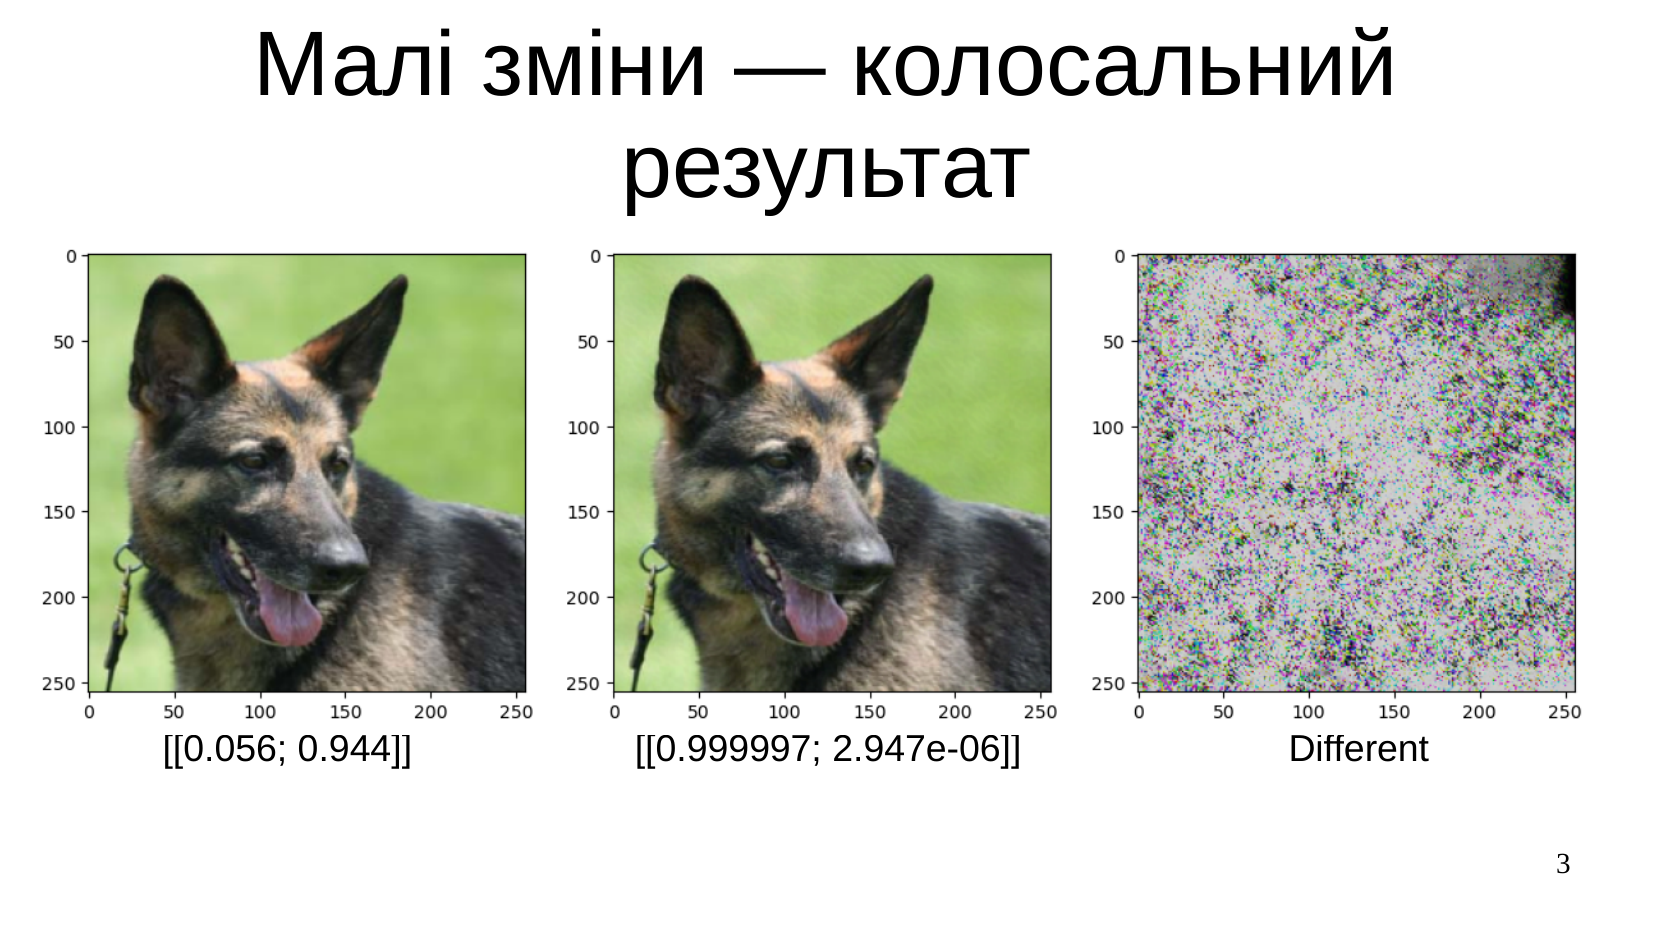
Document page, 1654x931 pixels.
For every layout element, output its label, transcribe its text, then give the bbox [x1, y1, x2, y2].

text_box [[0.056; 0.944]] [147, 735, 443, 778]
title Малі зміни — колосальний результат [82, 12, 1571, 218]
picture [29, 236, 1594, 735]
text_box [[0.999997; 2.947e-06]] [620, 735, 1046, 780]
text_box Different [1273, 735, 1447, 778]
